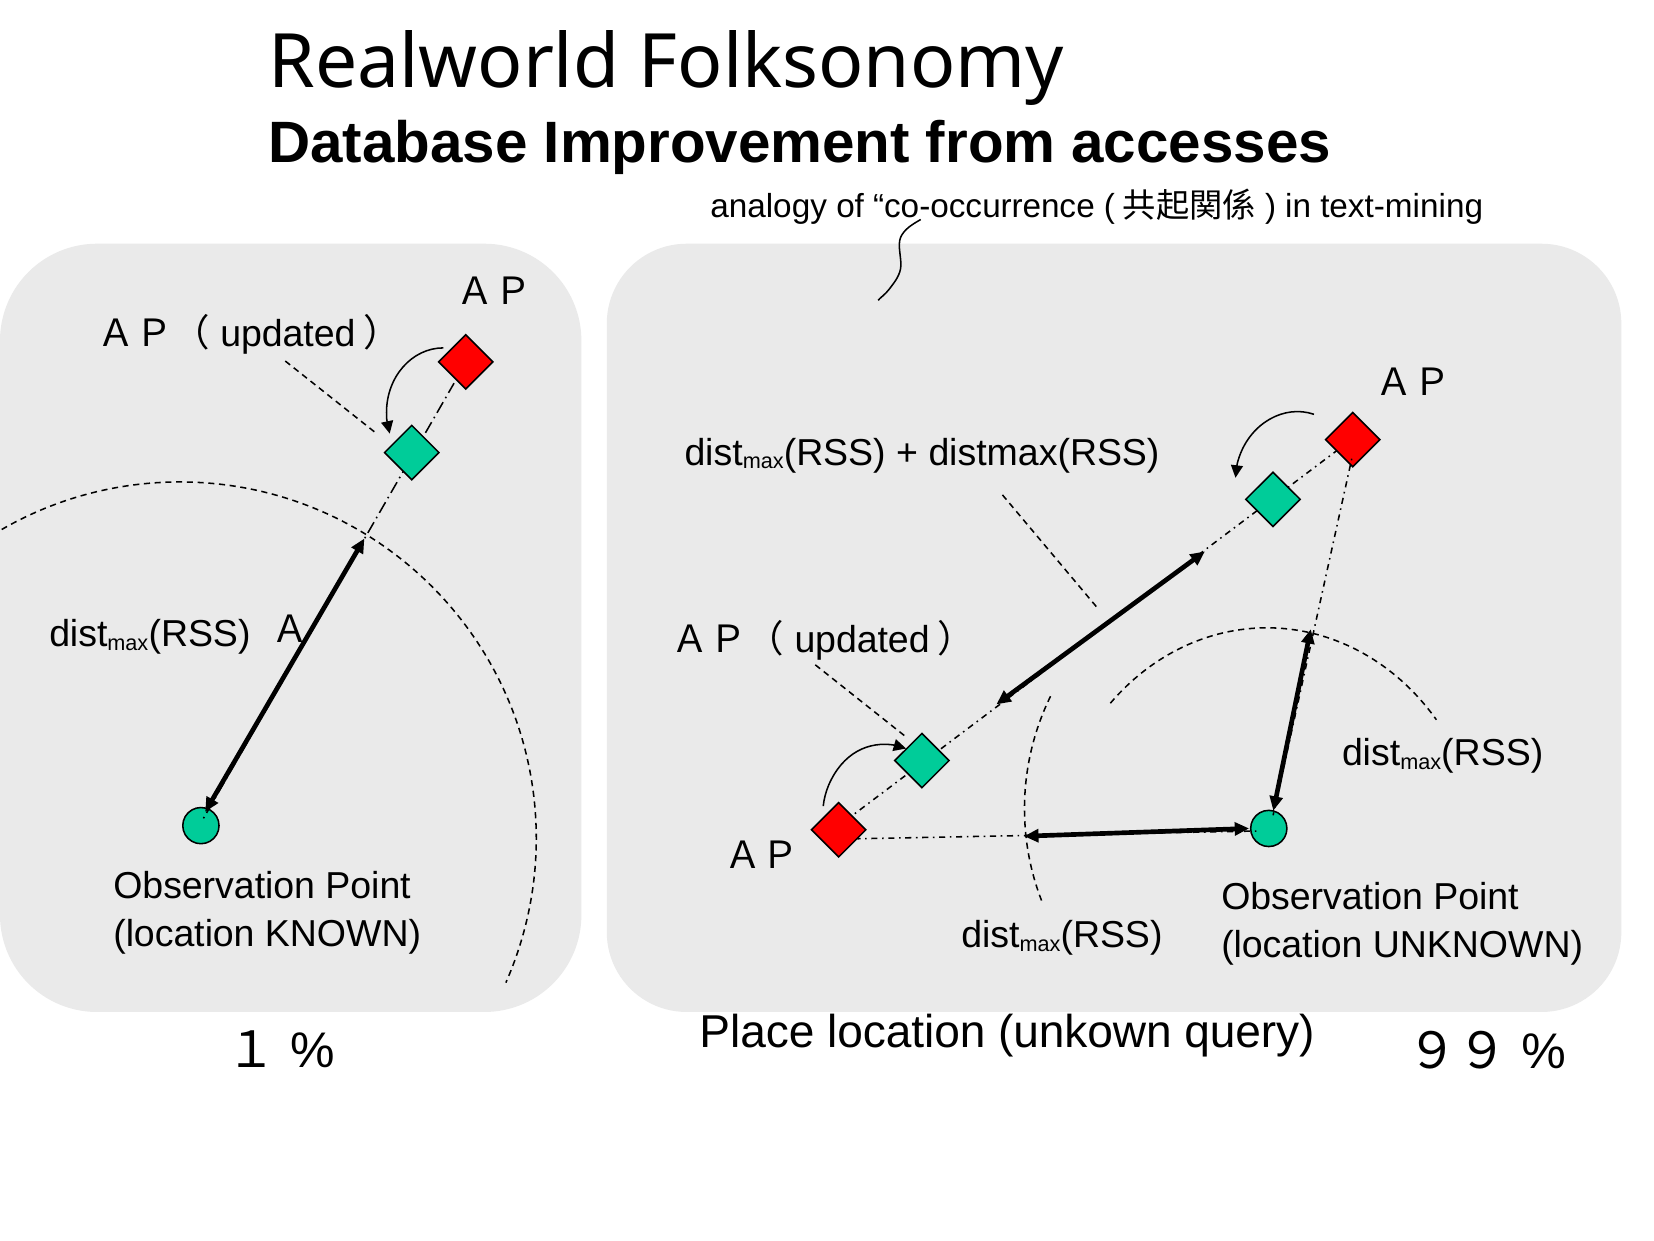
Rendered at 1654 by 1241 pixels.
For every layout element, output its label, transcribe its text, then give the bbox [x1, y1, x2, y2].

text_box ＡＰ [1361, 347, 1466, 414]
text_box ＡＰ [442, 256, 547, 324]
text_box distmax(RSS)‏ [946, 900, 1178, 967]
text_box Observation Point (location KNOWN)‏ [98, 857, 437, 966]
text_box Place location (unkown query)‏ [684, 998, 1330, 1067]
text_box Observation Point (location UNKNOWN)‏ [1206, 867, 1599, 977]
text_box distmax(RSS) + distmax(RSS) [669, 423, 1186, 482]
text_box １% [211, 1006, 350, 1091]
text_box ＡＰ（updated） [657, 605, 991, 672]
text_box ＡＰ（updated） [83, 299, 417, 366]
text_box ９９% [1393, 1007, 1581, 1092]
text_box distmax(RSS)‏ [1327, 718, 1559, 785]
text_box Ａ [0, 243, 582, 1012]
text_box distmax(RSS)‏ [34, 598, 266, 666]
text_box [606, 243, 1622, 1012]
text_box analogy of “co-occurrence (共起関係) in text-mining [695, 173, 1499, 235]
text_box ＡＰ [709, 821, 815, 888]
text_box Realworld Folksonomy Database Improvement from accesses [253, 0, 1348, 183]
text_box [438, 334, 493, 389]
